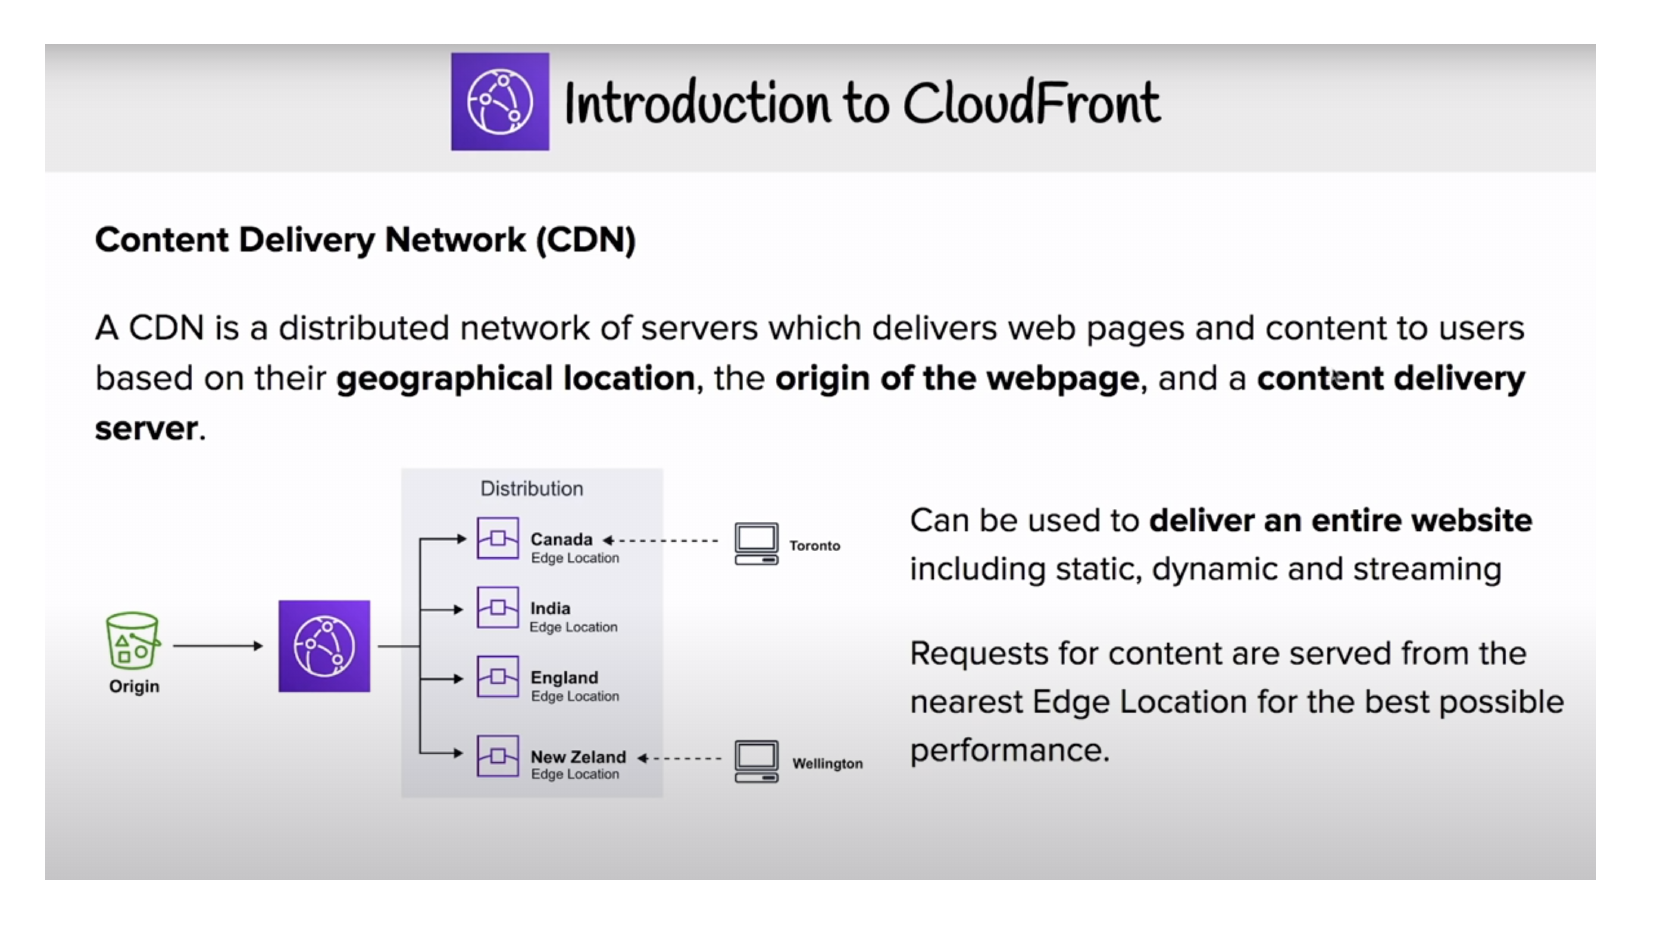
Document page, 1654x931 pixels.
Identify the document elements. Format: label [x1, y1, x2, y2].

picture [45, 44, 1596, 880]
